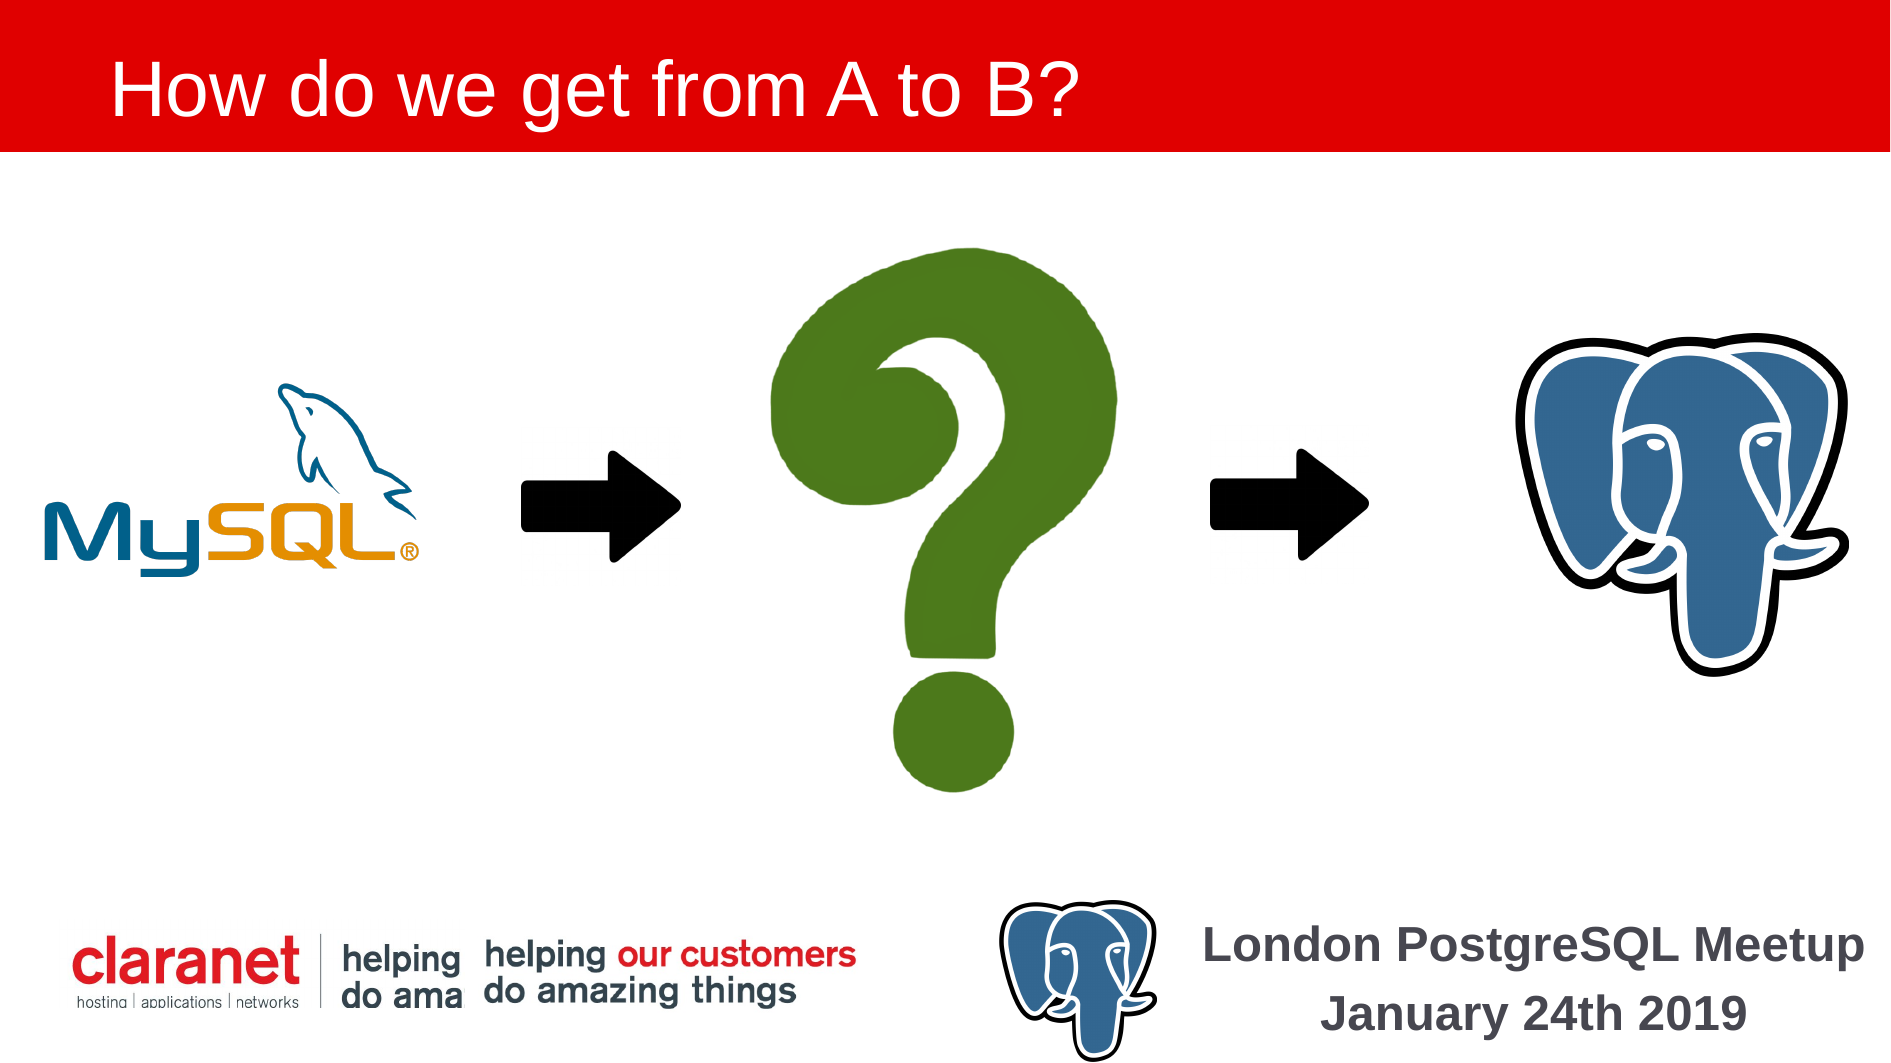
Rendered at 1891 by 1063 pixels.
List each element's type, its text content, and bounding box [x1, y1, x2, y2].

picture [725, 200, 1165, 863]
picture [44, 383, 419, 577]
picture [1515, 333, 1849, 677]
picture [521, 427, 681, 586]
picture [999, 900, 1157, 1062]
text_box How do we get from A to B? [94, 30, 1796, 208]
picture [59, 919, 190, 1008]
picture [1210, 425, 1369, 585]
picture [477, 897, 887, 1040]
